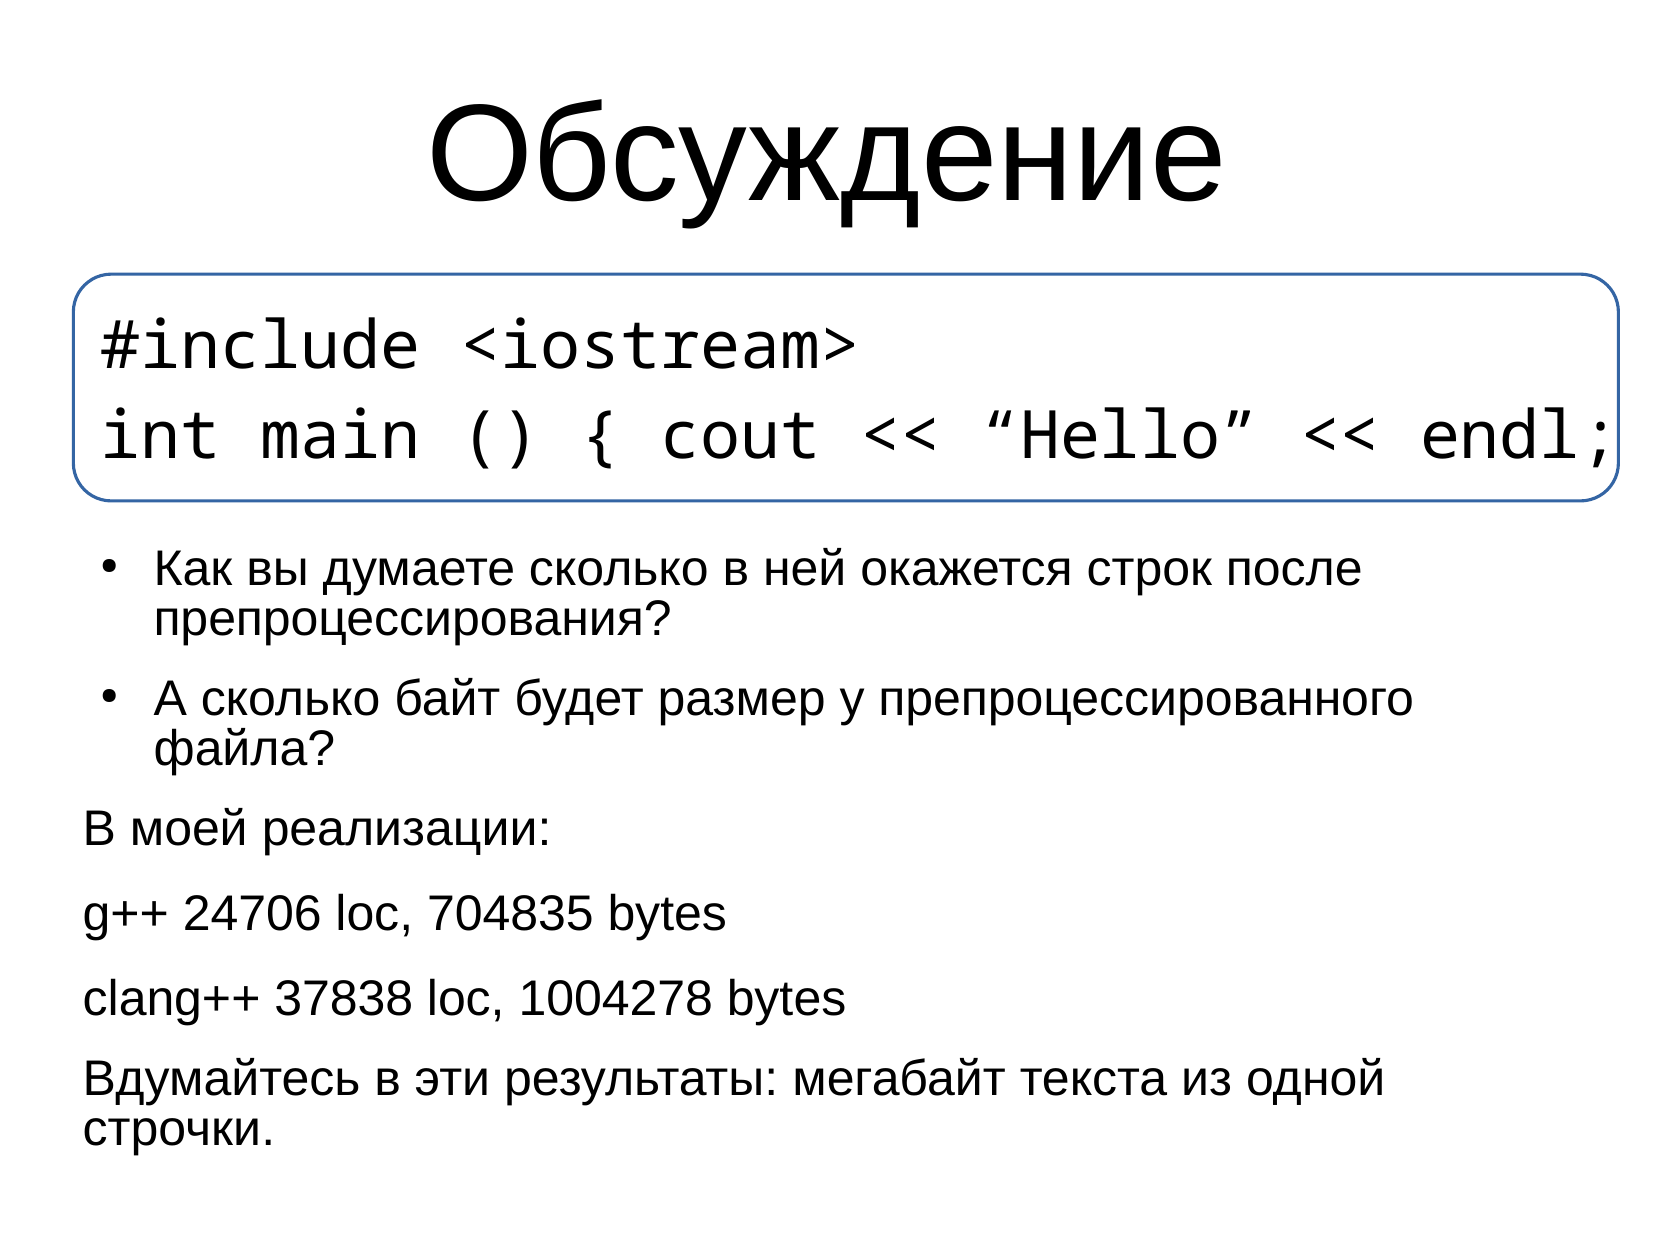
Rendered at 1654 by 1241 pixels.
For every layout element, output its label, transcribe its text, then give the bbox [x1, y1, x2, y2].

text_box #include <iostream> int main () { cout << “Hello” << endl; } [73, 274, 1619, 501]
list Как вы думаете сколько в ней окажется строк после препроцессирования? А сколько байт будет размер у препроцессированного файла? В моей реализации: g++ 24706 loc, 704835 bytes clang++ 37838 loc, 1004278 bytes Вдумайтесь в эти результаты: мегабайт текста из одной строчки. [82, 545, 1571, 1171]
title Обсуждение [82, 49, 1571, 257]
